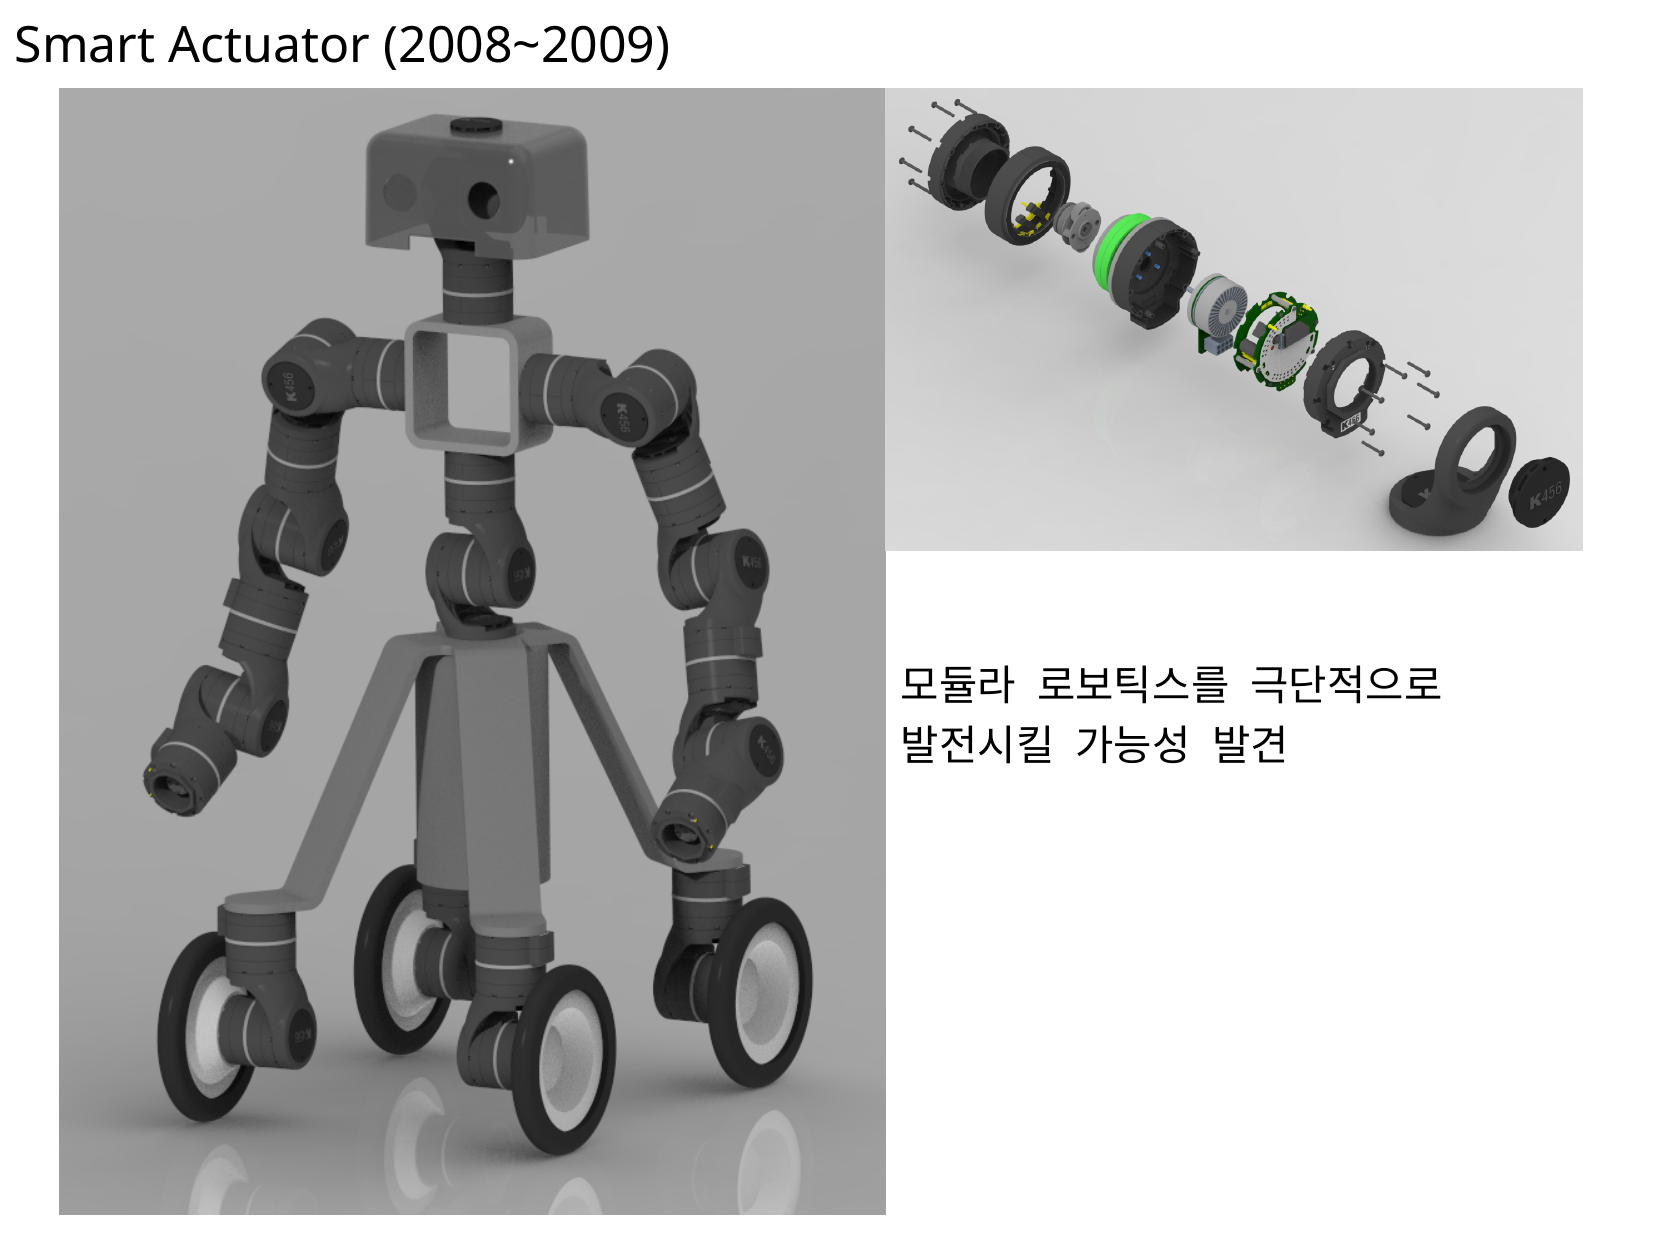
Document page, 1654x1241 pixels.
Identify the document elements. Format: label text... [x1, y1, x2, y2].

picture [59, 88, 1583, 1215]
text_box 모듈라 로보틱스를 극단적으로 발전시킬 가능성 발견 [885, 557, 1583, 753]
text_box Smart Actuator (2008~2009) [0, 0, 1654, 88]
